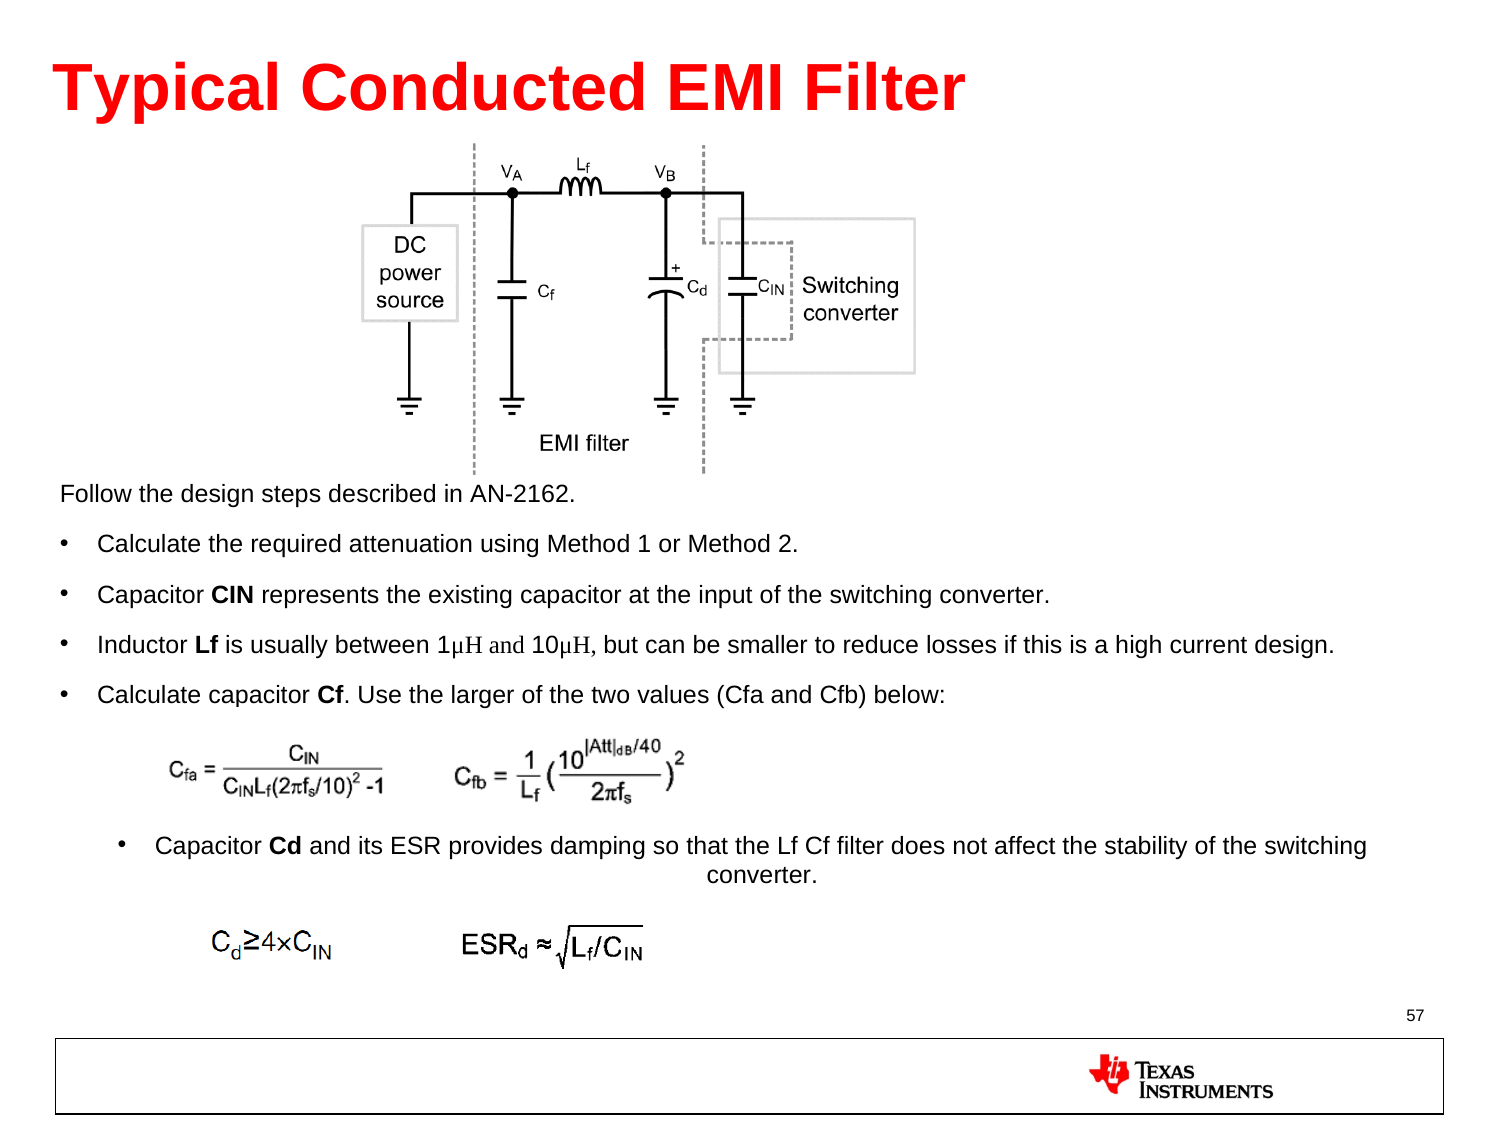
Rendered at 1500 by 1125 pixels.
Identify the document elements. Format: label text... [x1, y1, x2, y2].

picture [428, 717, 714, 825]
picture [1087, 1064, 1274, 1099]
picture [361, 143, 916, 470]
text_box Follow the design steps described in AN-2162. Calculate the required attenuation using Method 1 or Method 2. Capacitor CIN represents the existing capacitor at the input of the switching converter. Inductor Lf is usually between 1μH and 10μH, but can be smaller to reduce losses if this is a high current design. Calculate capacitor Cf. Use the larger of the two values (Cfa and Cfb) below: Capacitor Cd and its ESR provides damping so that the Lf Cf filter does not affect the stability of the switching converter. [45, 470, 1443, 1064]
picture [190, 920, 349, 975]
title Typical Conducted EMI Filter [37, 23, 1426, 158]
picture [154, 707, 410, 825]
picture [448, 903, 659, 975]
